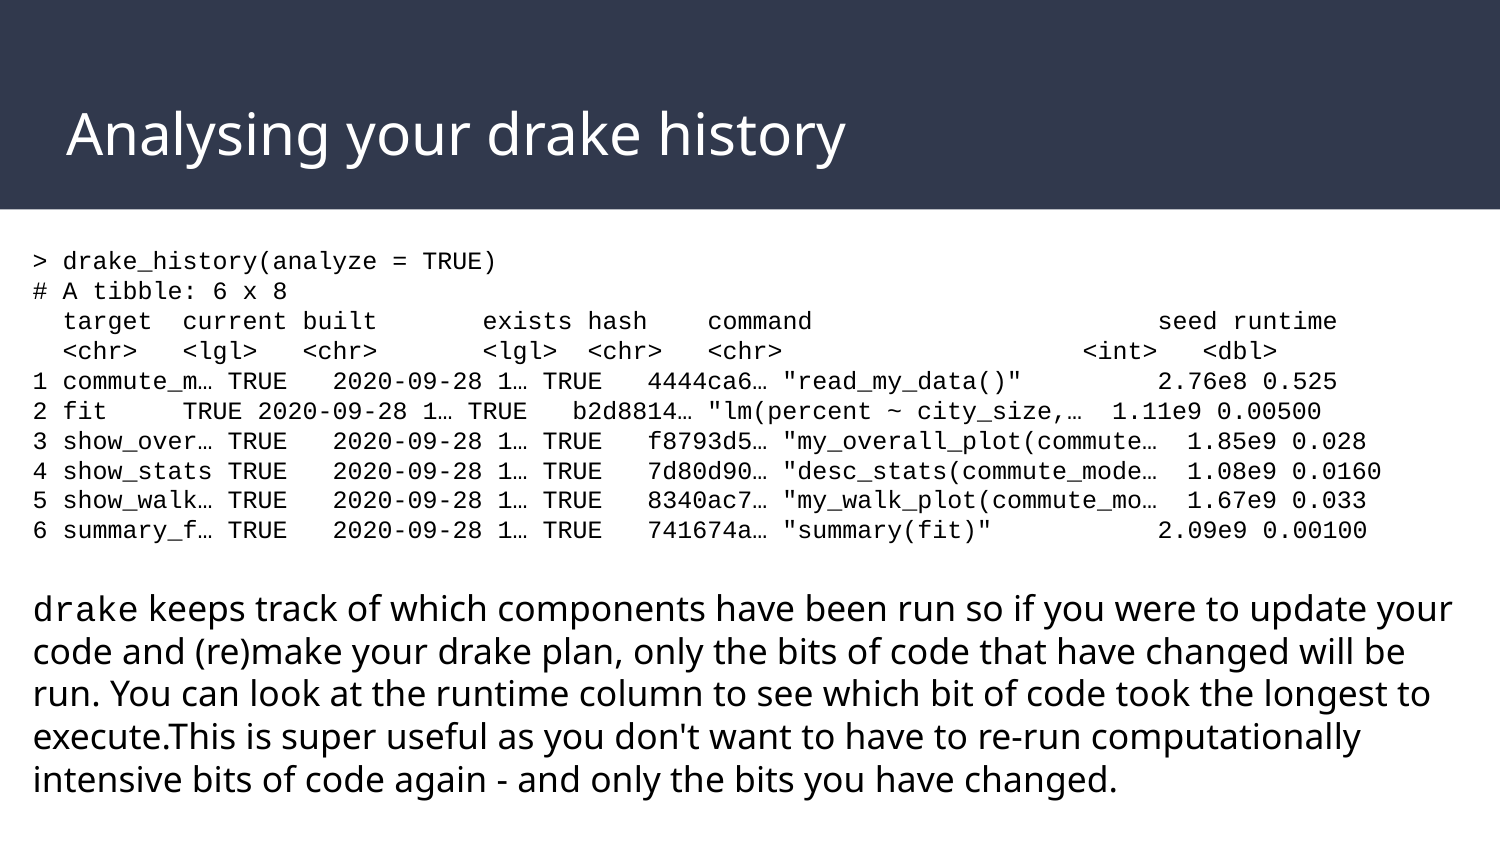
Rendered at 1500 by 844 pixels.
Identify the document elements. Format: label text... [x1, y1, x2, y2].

text_box > drake_history(analyze = TRUE) # A tibble: 6 x 8 target current built exists hash command seed runtime <chr> <lgl> <chr> <lgl> <chr> <chr> <int> <dbl> 1 commute_m… TRUE 2020-09-28 1… TRUE 4444ca6… "read_my_data()" 2.76e8 0.525 2 fit TRUE 2020-09-28 1… TRUE b2d8814… "lm(percent ~ city_size,… 1.11e9 0.00500 3 show_over… TRUE 2020-09-28 1… TRUE f8793d5… "my_overall_plot(commute… 1.85e9 0.028 4 show_stats TRUE 2020-09-28 1… TRUE 7d80d90… "desc_stats(commute_mode… 1.08e9 0.0160 5 show_walk… TRUE 2020-09-28 1… TRUE 8340ac7… "my_walk_plot(commute_mo… 1.67e9 0.033 6 summary_f… TRUE 2020-09-28 1… TRUE 741674a… "summary(fit)" 2.09e9 0.00100 drake keeps track of which components have been run so if you were to update your code and (re)make your drake plan, only the bits of code that have changed will be run. You can look at the runtime column to see which bit of code took the longest to execute.This is super useful as you don't want to have to re-run computationally intensive bits of code again - and only the bits you have changed. [17, 229, 1472, 818]
title Analysing your drake history [51, 82, 1449, 185]
